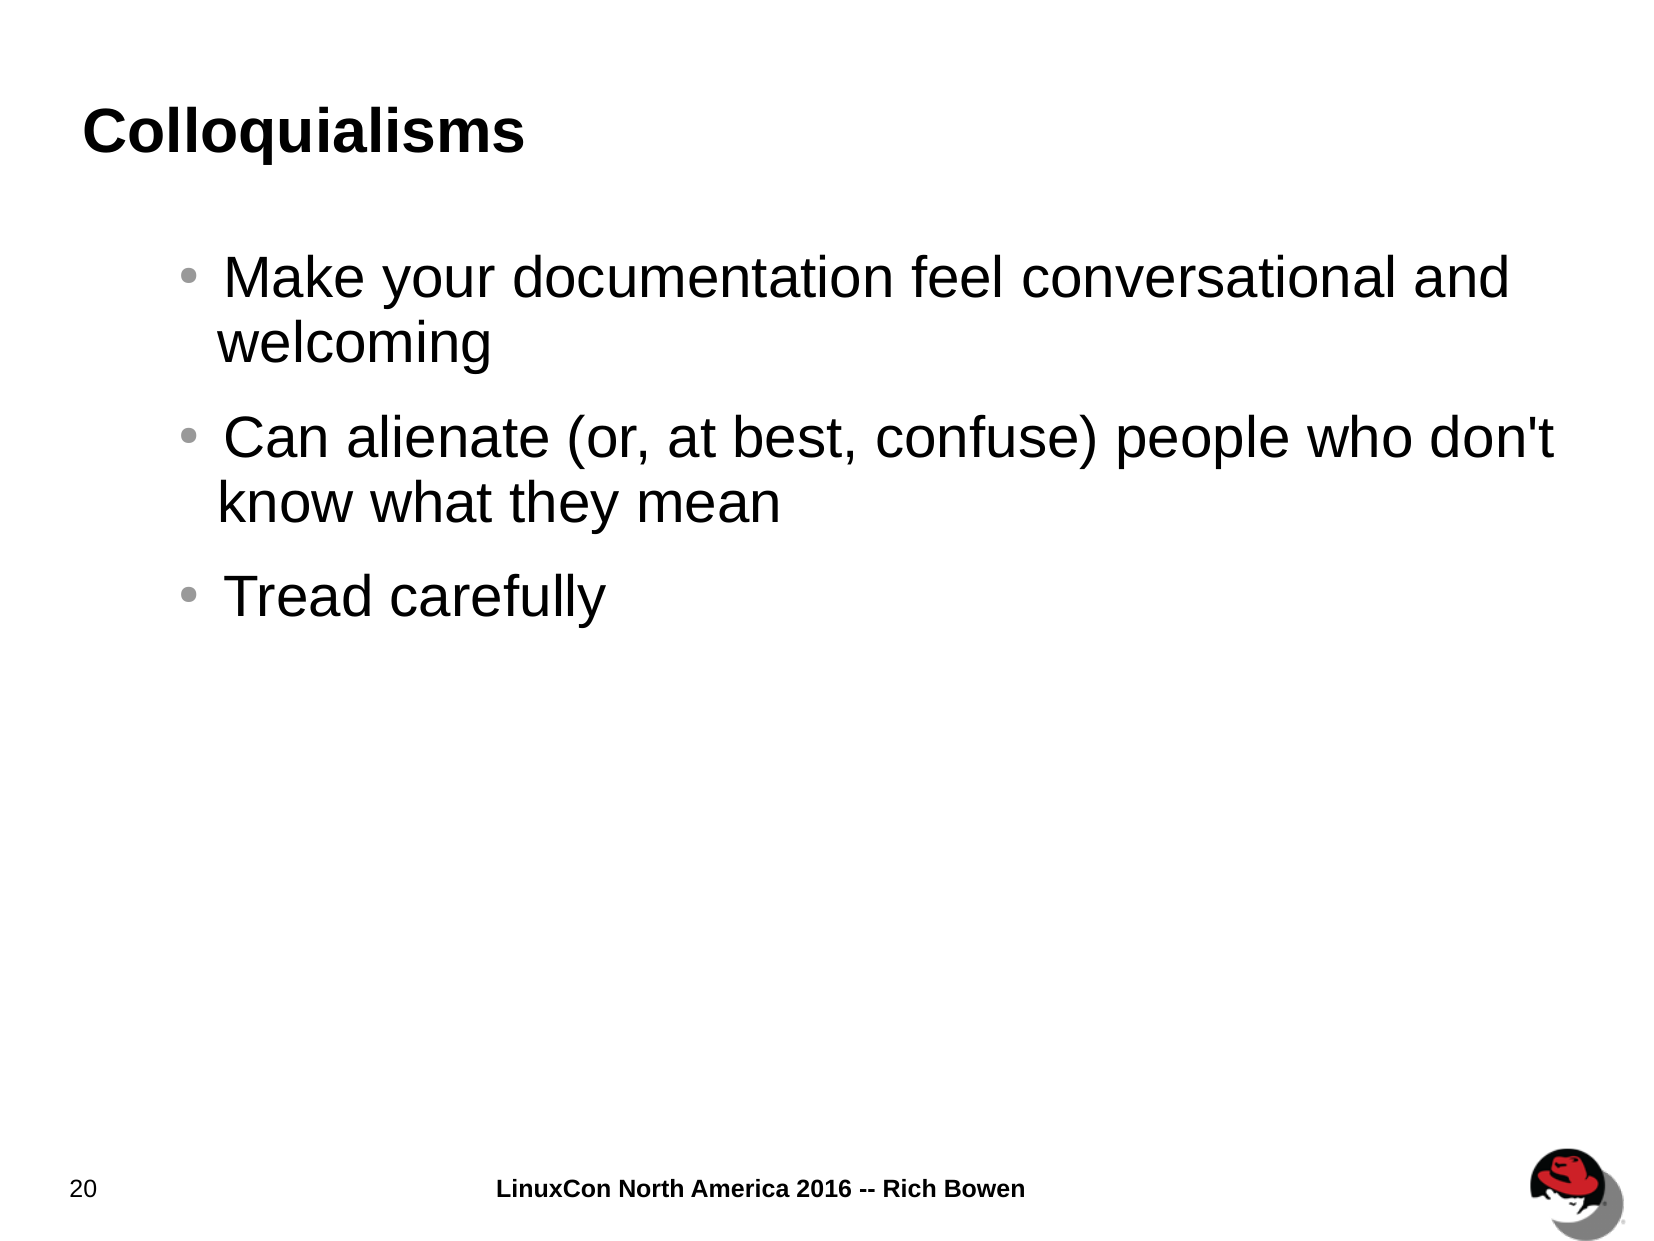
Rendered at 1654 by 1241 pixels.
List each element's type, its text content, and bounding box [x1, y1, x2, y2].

picture [1529, 1146, 1613, 1224]
list Make your documentation feel conversational and welcoming Can alienate (or, at best, confuse) people who don't know what they mean Tread carefully [86, 244, 1576, 1039]
title Colloquialisms [82, 37, 1571, 226]
